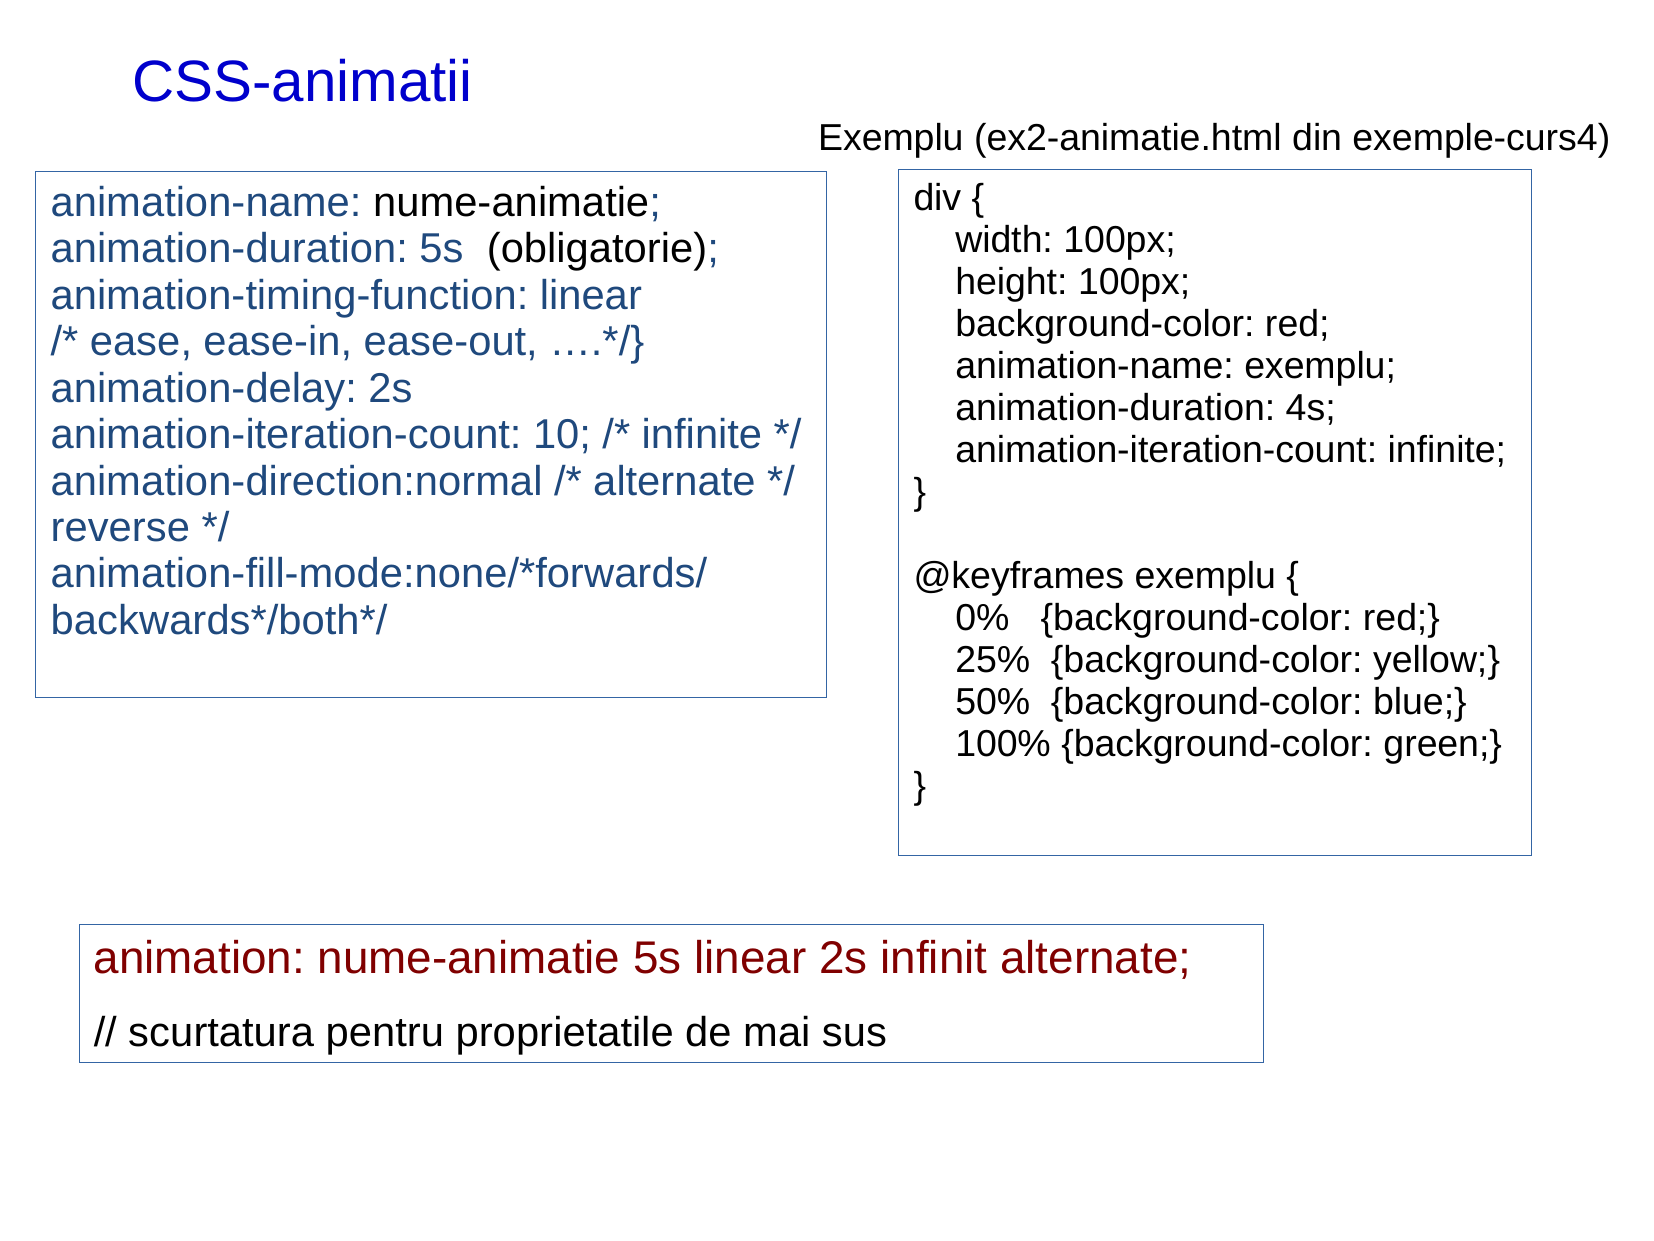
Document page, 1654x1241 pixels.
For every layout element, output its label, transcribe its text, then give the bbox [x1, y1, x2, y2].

text_box div { width: 100px; height: 100px; background-color: red; animation-name: exemplu; animation-duration: 4s; animation-iteration-count: infinite; } @keyframes exemplu { 0% {background-color: red;} 25% {background-color: yellow;} 50% {background-color: blue;} 100% {background-color: green;} } [898, 169, 1532, 856]
text_box Exemplu (ex2-animatie.html din exemple-curs4) [803, 108, 1626, 166]
text_box CSS-animatii [118, 41, 697, 122]
text_box animation-name: nume-animatie; animation-duration: 5s (obligatorie); animation-timing-function: linear /* ease, ease-in, ease-out, ….*/} animation-delay: 2s animation-iteration-count: 10; /* infinite */ animation-direction:normal /* alternate */ reverse */ animation-fill-mode:none/*forwards/backwards*/both*/ [35, 171, 827, 698]
text_box animation: nume-animatie 5s linear 2s infinit alternate; // scurtatura pentru proprietatile de mai sus [79, 924, 1264, 1063]
